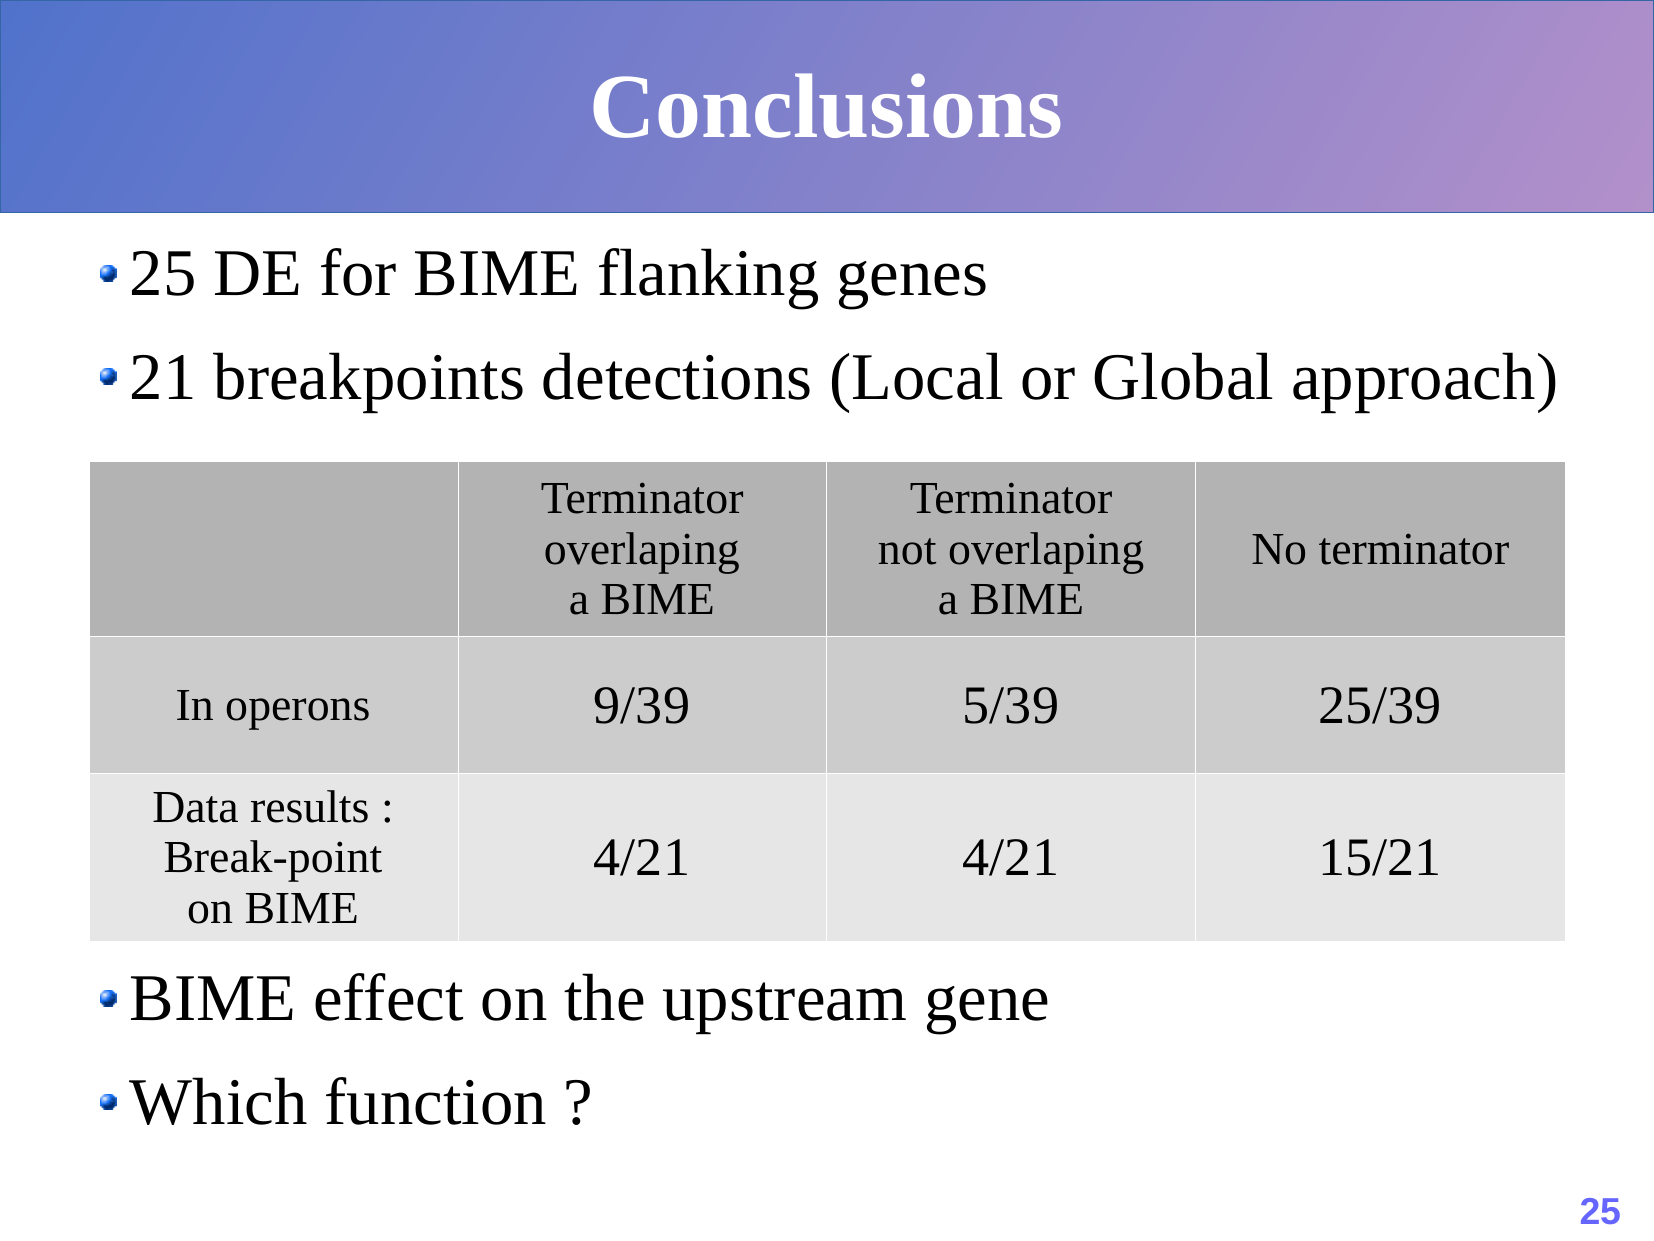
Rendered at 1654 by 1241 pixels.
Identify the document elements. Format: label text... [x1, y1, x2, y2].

table_header No terminator [1196, 462, 1565, 636]
table_cell In operons [90, 637, 458, 773]
table_cell 4/21 [827, 774, 1195, 941]
table_cell 4/21 [459, 774, 826, 941]
table_cell Data results : Break-point on BIME [90, 774, 458, 941]
title Conclusions [82, 23, 1571, 189]
table_header Terminator not overlaping a BIME [827, 462, 1195, 636]
table_cell 5/39 [827, 637, 1195, 773]
text_box 25 [1564, 1183, 1642, 1241]
list 25 DE for BIME flanking genes 21 breakpoints detections (Local or Global approach) BIME effect on the upstream gene Which function ? [82, 236, 1571, 1158]
table_cell 25/39 [1196, 637, 1565, 773]
table_cell 9/39 [459, 637, 826, 773]
table_cell 15/21 [1196, 774, 1565, 941]
table_header Terminator overlaping a BIME [459, 462, 826, 636]
table_header [90, 462, 458, 636]
